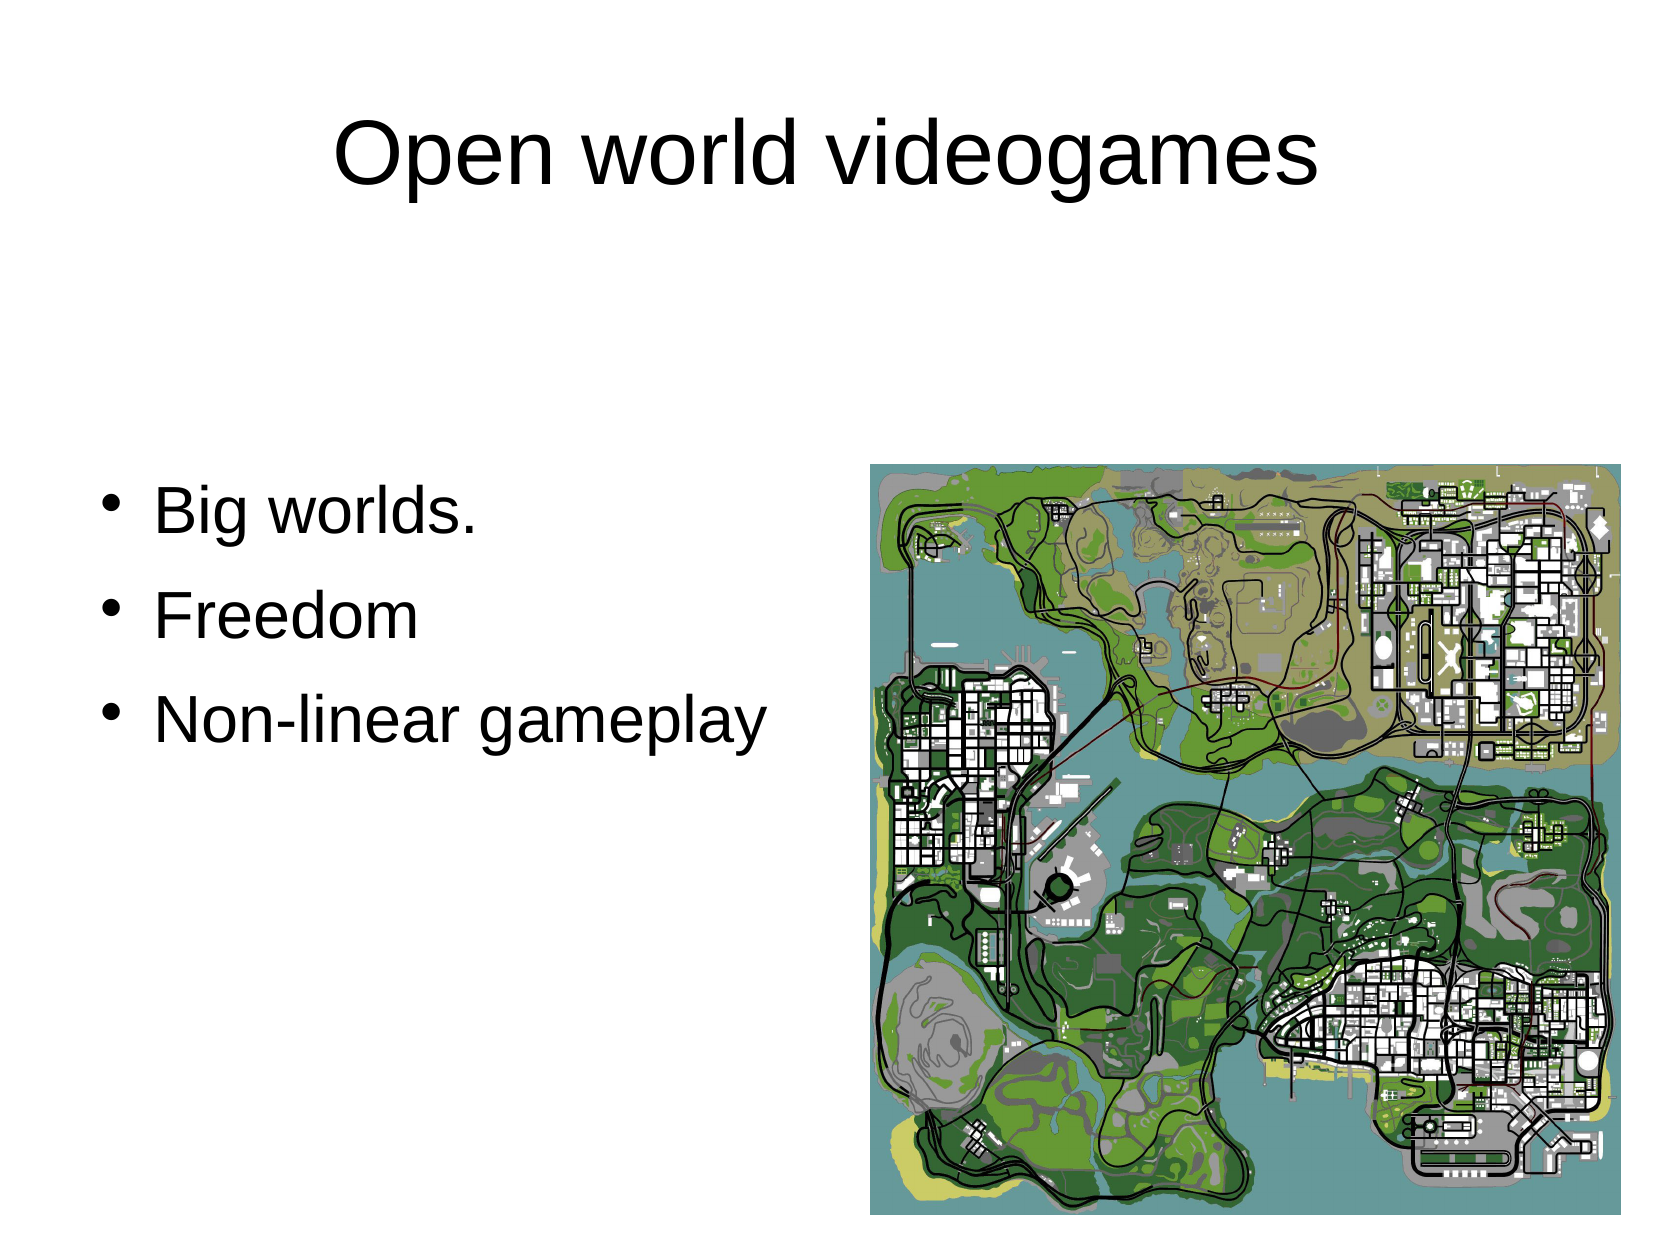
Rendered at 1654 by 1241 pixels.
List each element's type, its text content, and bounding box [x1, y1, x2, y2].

picture [870, 464, 1621, 1216]
title Open world videogames [82, 49, 1571, 257]
list Big worlds. Freedom Non-linear gameplay [82, 473, 826, 897]
